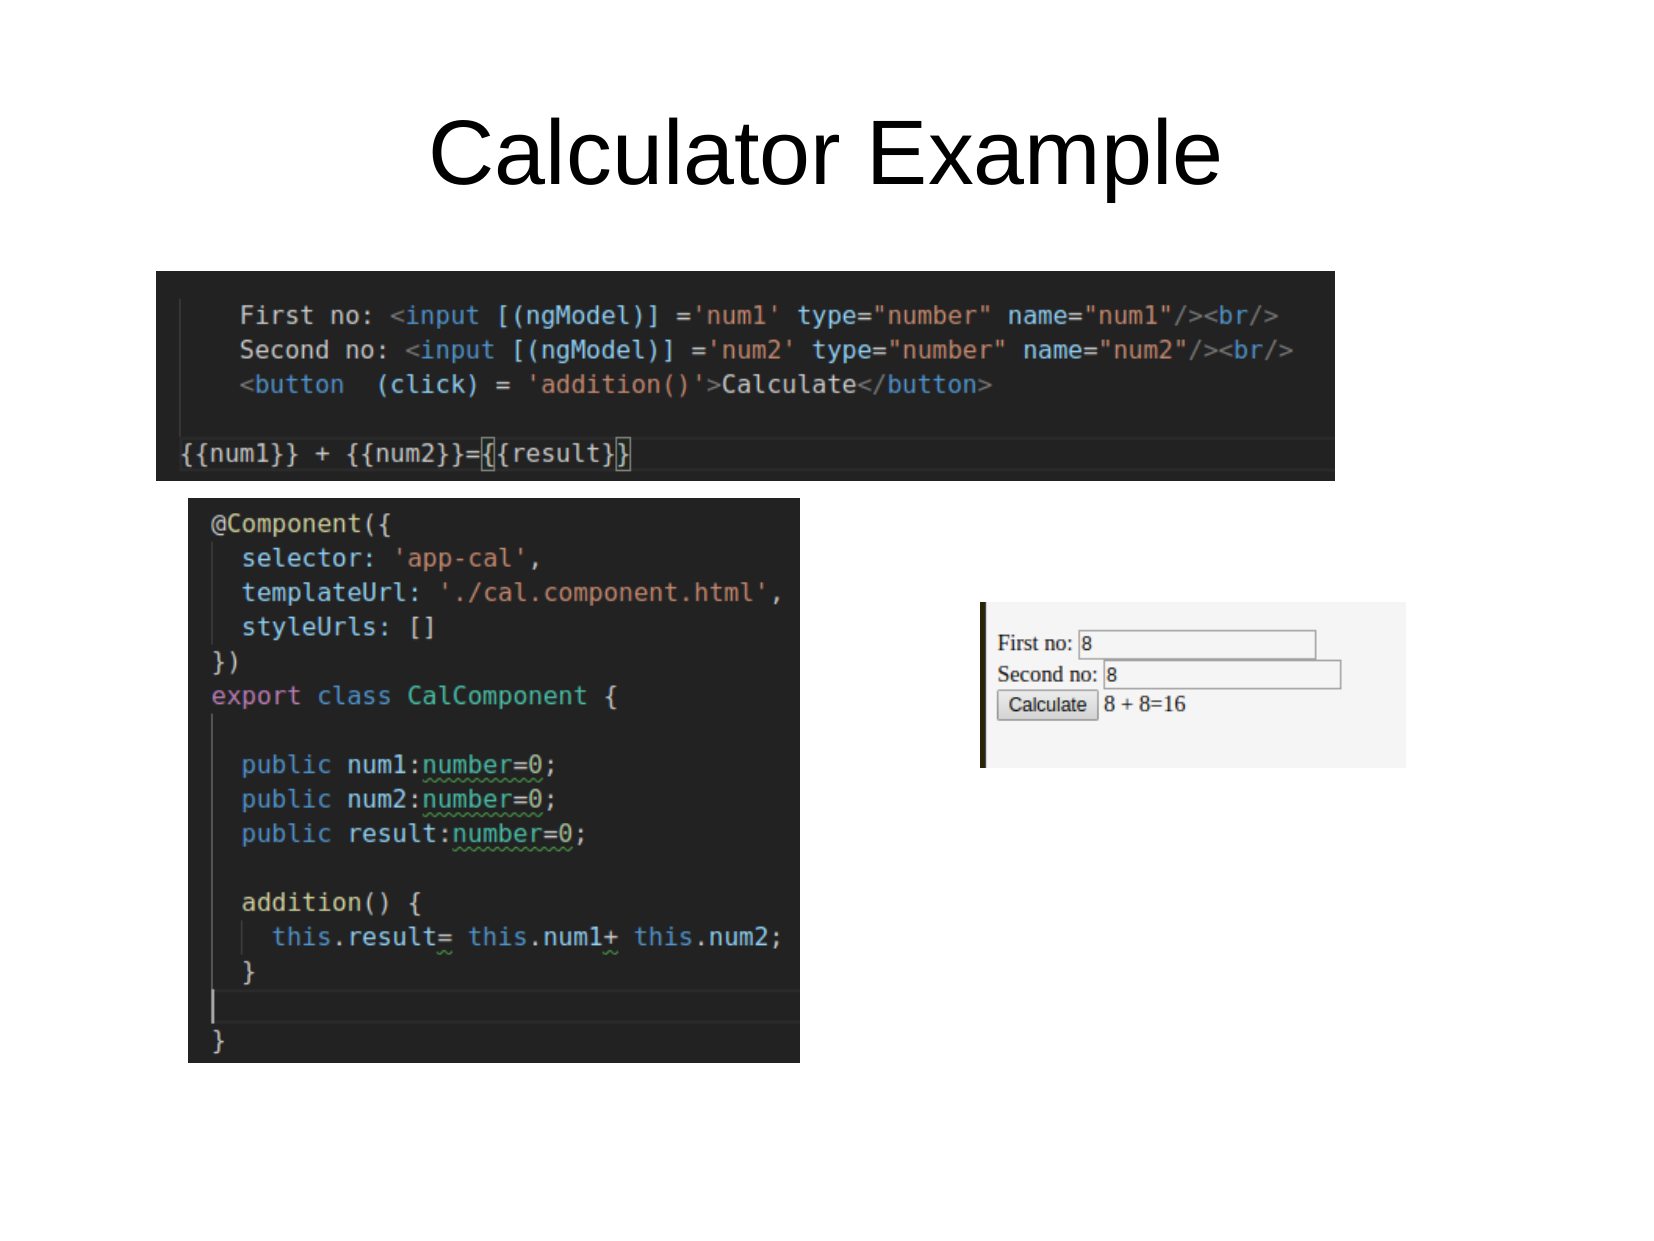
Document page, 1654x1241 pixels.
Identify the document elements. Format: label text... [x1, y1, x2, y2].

picture [188, 498, 800, 1063]
title Calculator Example [82, 49, 1571, 257]
picture [156, 271, 1335, 481]
picture [980, 602, 1406, 768]
